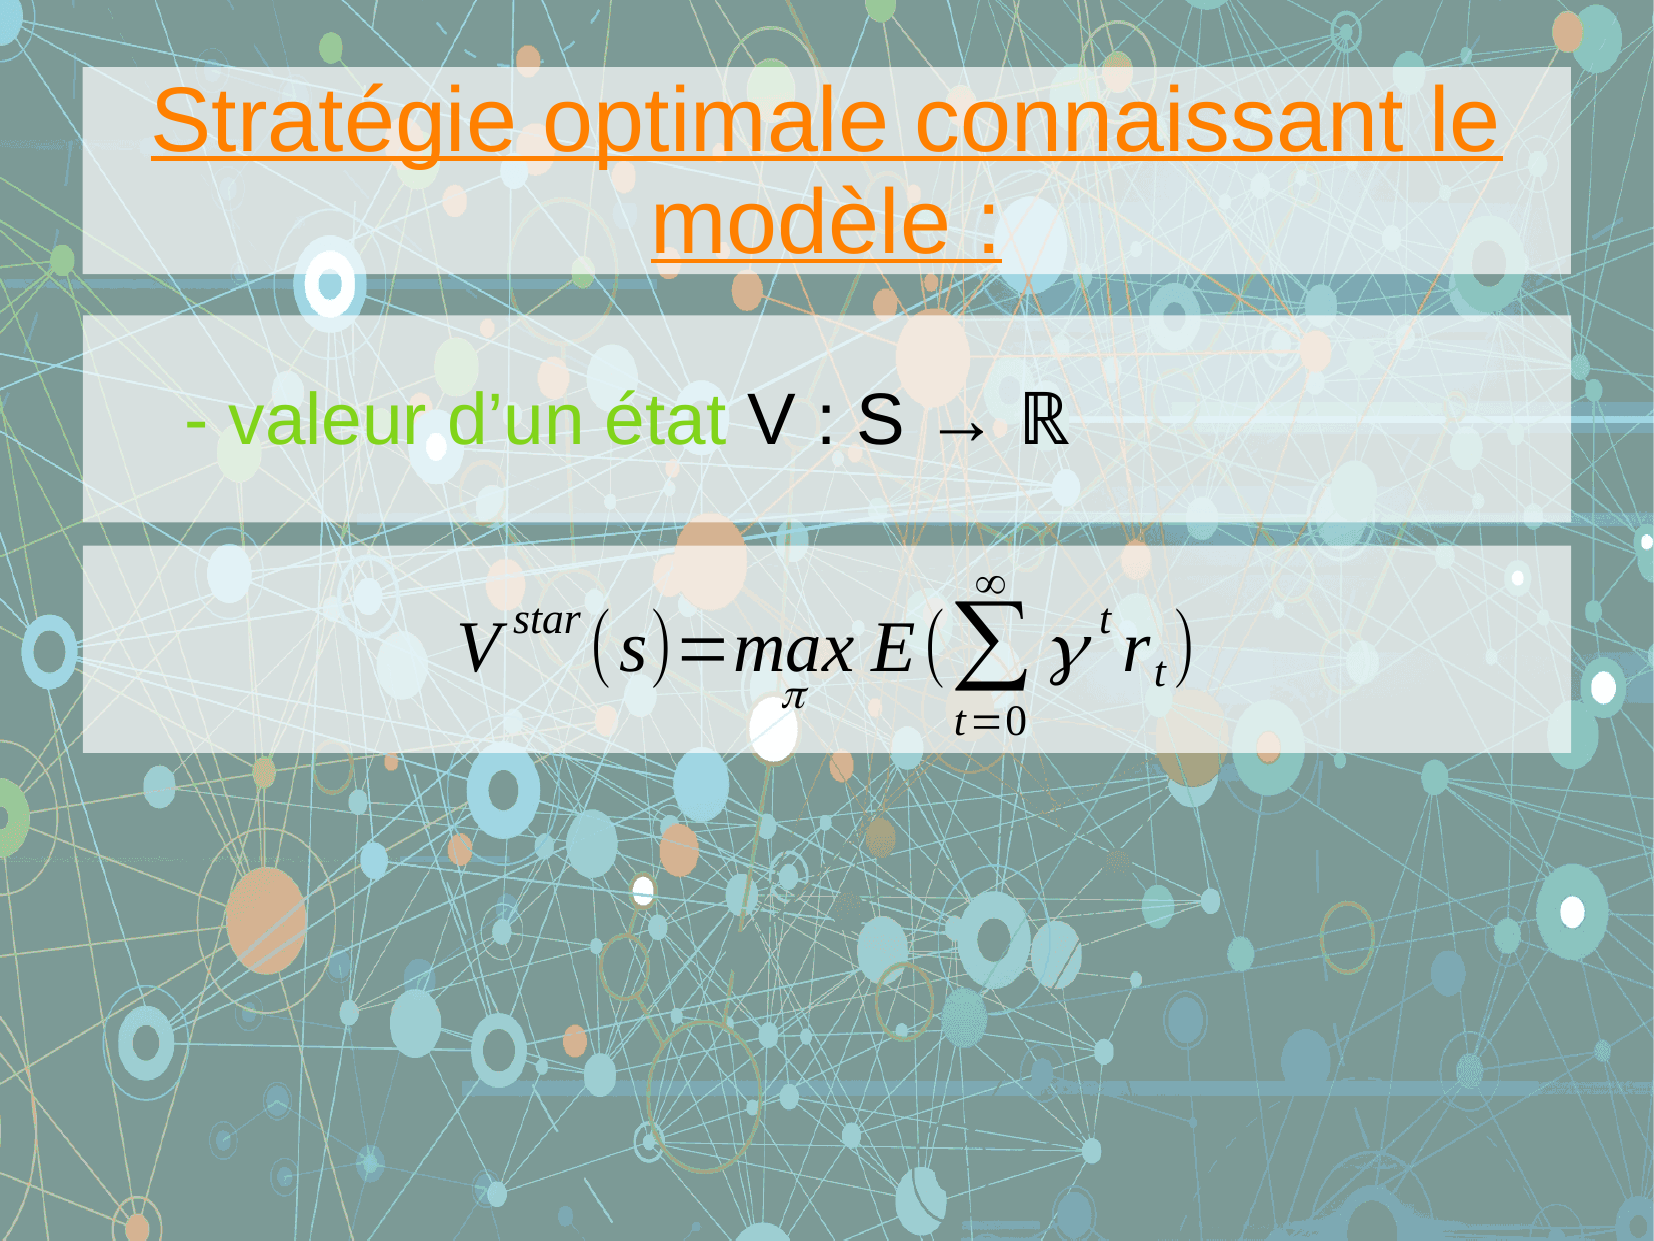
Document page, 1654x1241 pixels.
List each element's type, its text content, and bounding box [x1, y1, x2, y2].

title [82, 545, 1572, 753]
title Stratégie optimale connaissant le modèle : [82, 67, 1571, 275]
chart [450, 574, 1203, 745]
picture [0, 0, 1654, 1241]
title - valeur d’un état V : S → ℝ [82, 315, 1572, 523]
